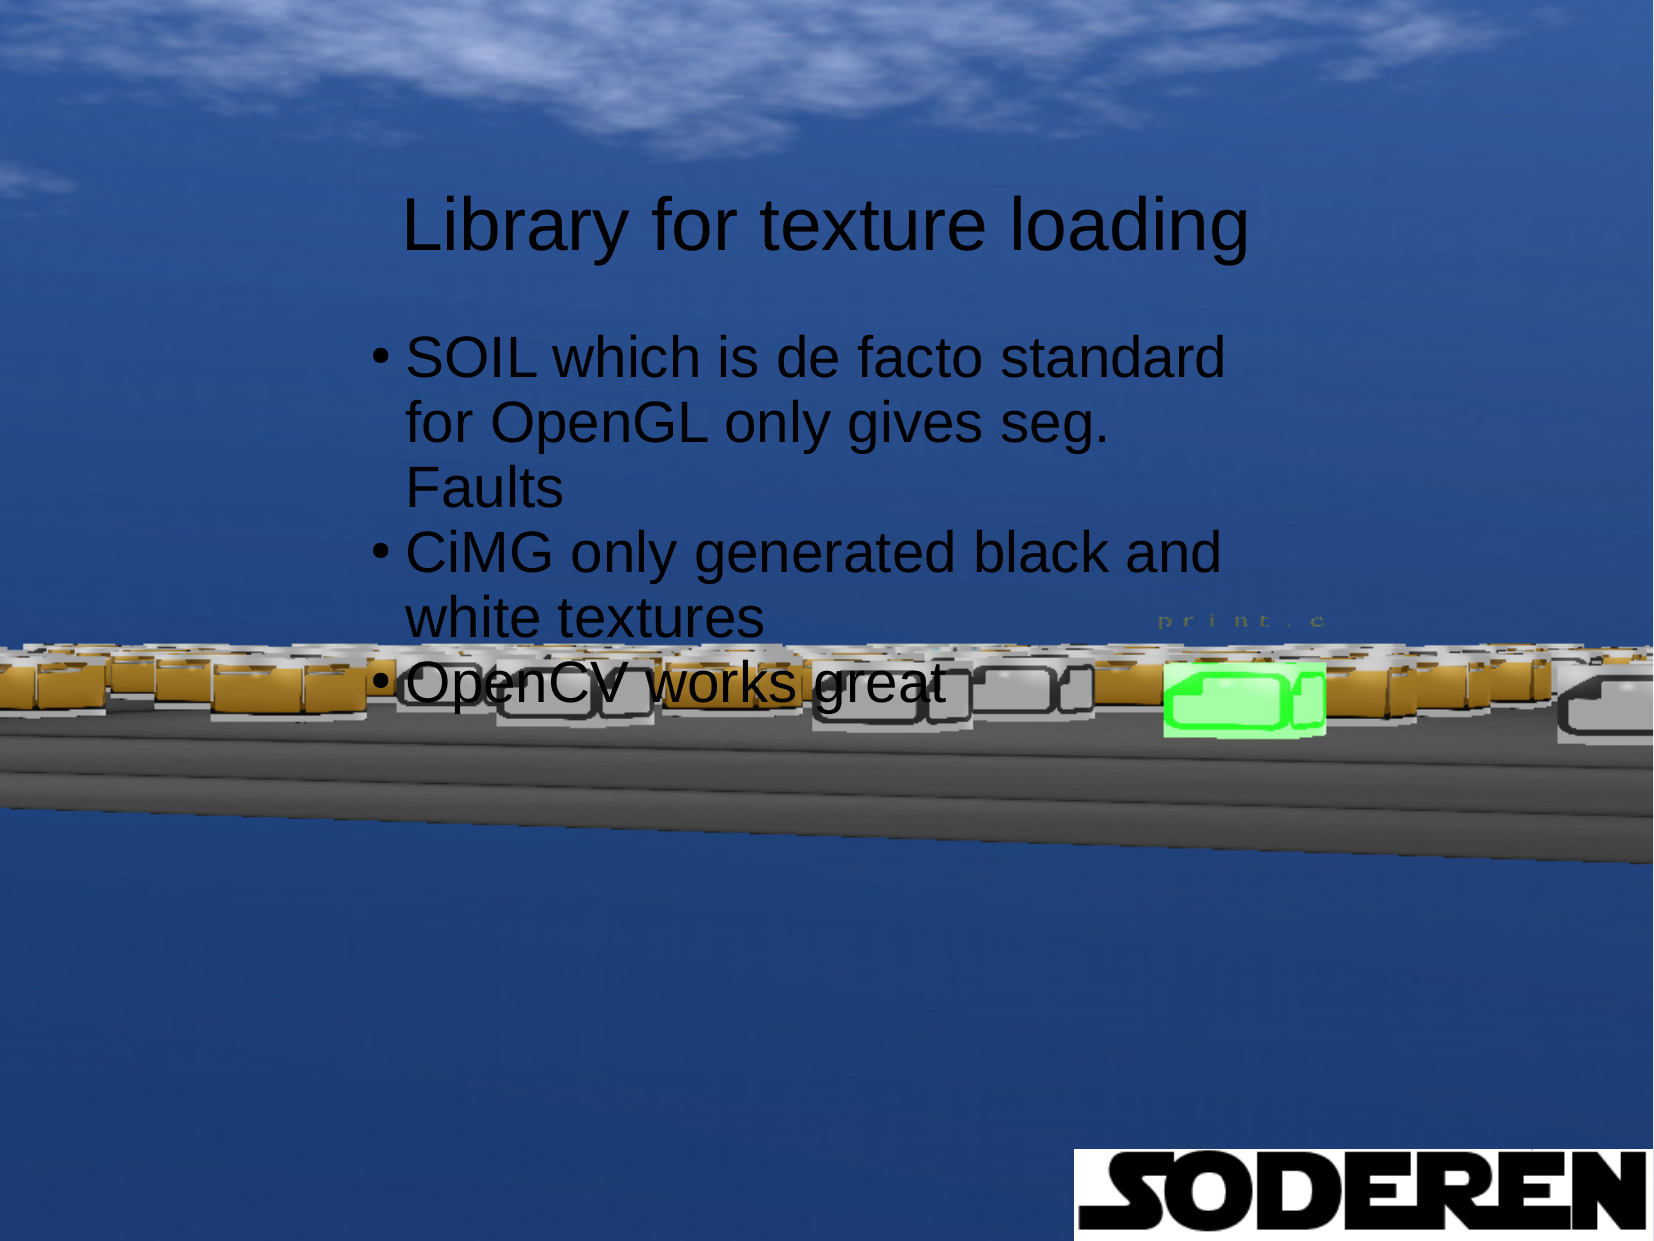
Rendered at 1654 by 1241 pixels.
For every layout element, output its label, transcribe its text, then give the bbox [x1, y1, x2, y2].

text_box Library for texture loading [386, 174, 1267, 274]
picture [0, 0, 1654, 1241]
text_box SOIL which is de facto standard for OpenGL only gives seg. Faults CiMG only generated black and white textures OpenCV works great [355, 317, 1298, 724]
